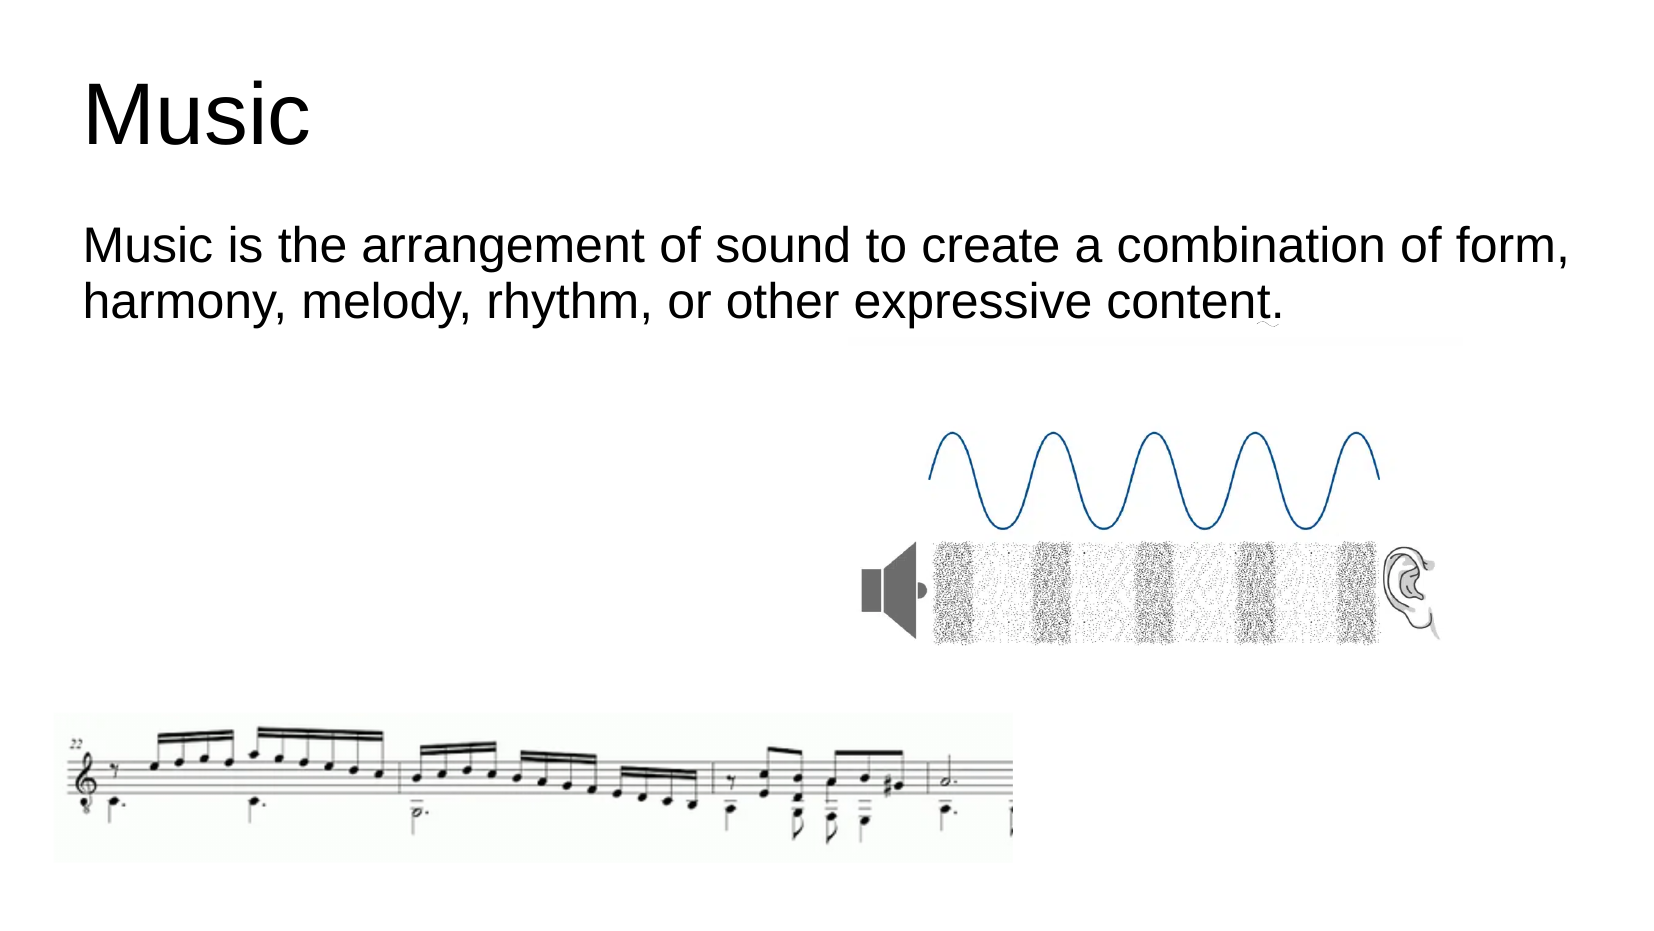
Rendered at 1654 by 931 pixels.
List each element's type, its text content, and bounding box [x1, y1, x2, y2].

title Music [82, 37, 1571, 193]
picture [53, 337, 1463, 863]
list Music is the arrangement of sound to create a combination of form, harmony, melody, rhythm, or other expressive content. [82, 217, 1571, 338]
